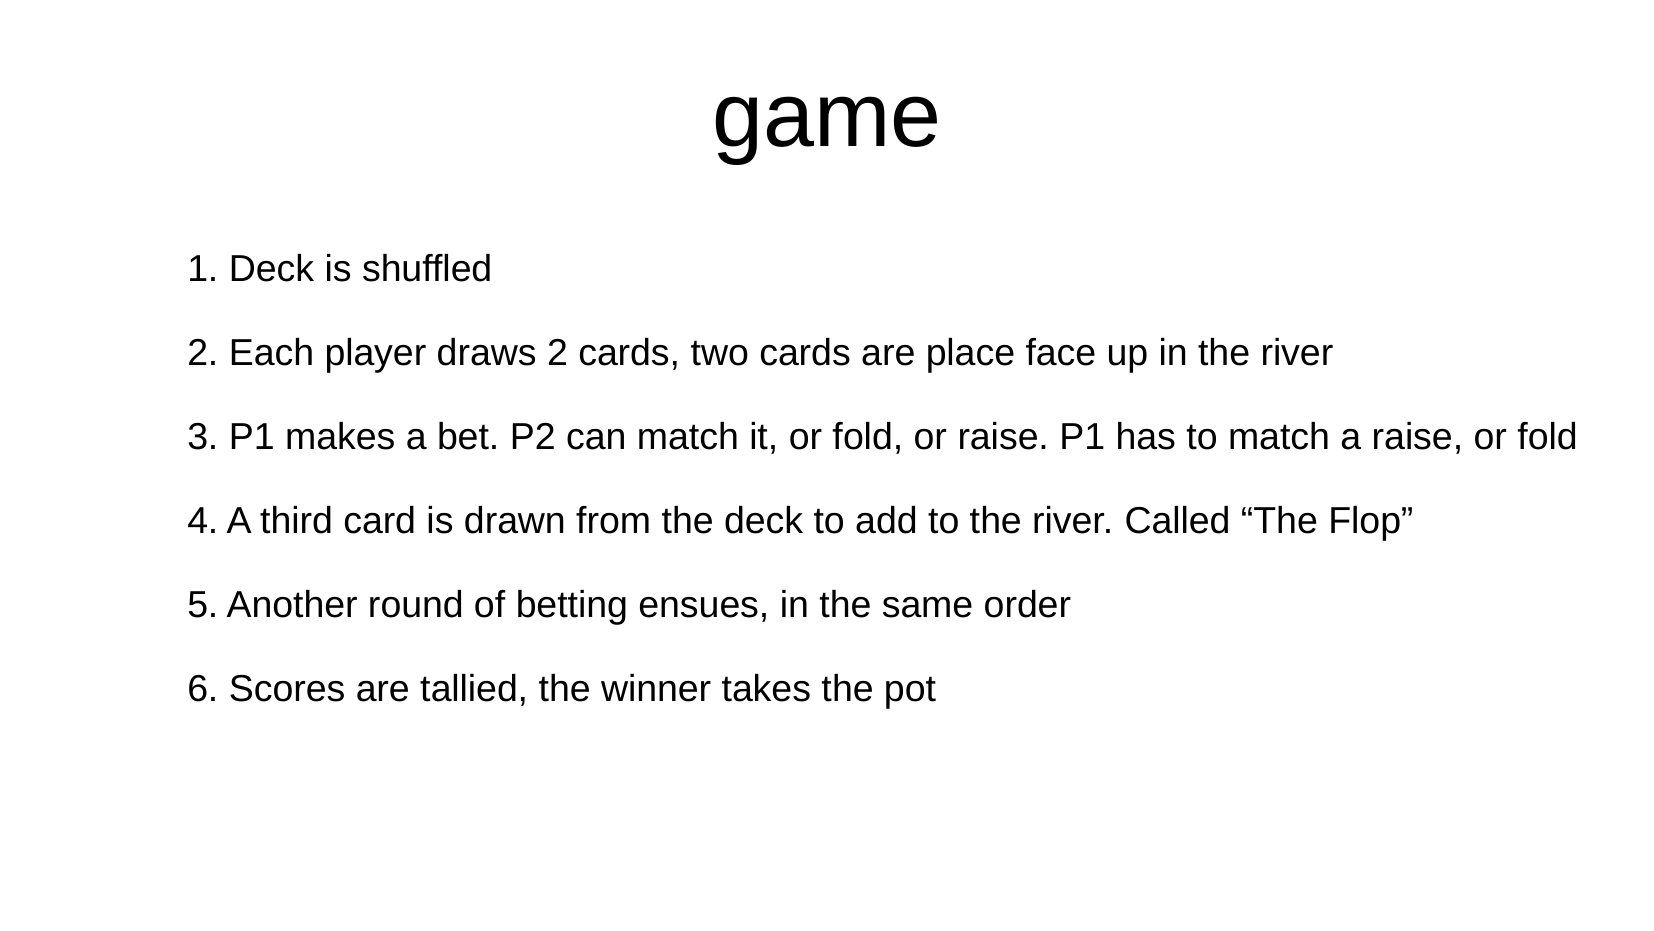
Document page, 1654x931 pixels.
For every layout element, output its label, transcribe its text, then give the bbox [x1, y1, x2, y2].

text_box 1. Deck is shuffled 2. Each player draws 2 cards, two cards are place face up in the river 3. P1 makes a bet. P2 can match it, or fold, or raise. P1 has to match a raise, or fold 4. A third card is drawn from the deck to add to the river. Called “The Flop” 5. Another round of betting ensues, in the same order 6. Scores are tallied, the winner takes the pot [172, 240, 1594, 801]
title game [82, 37, 1571, 193]
